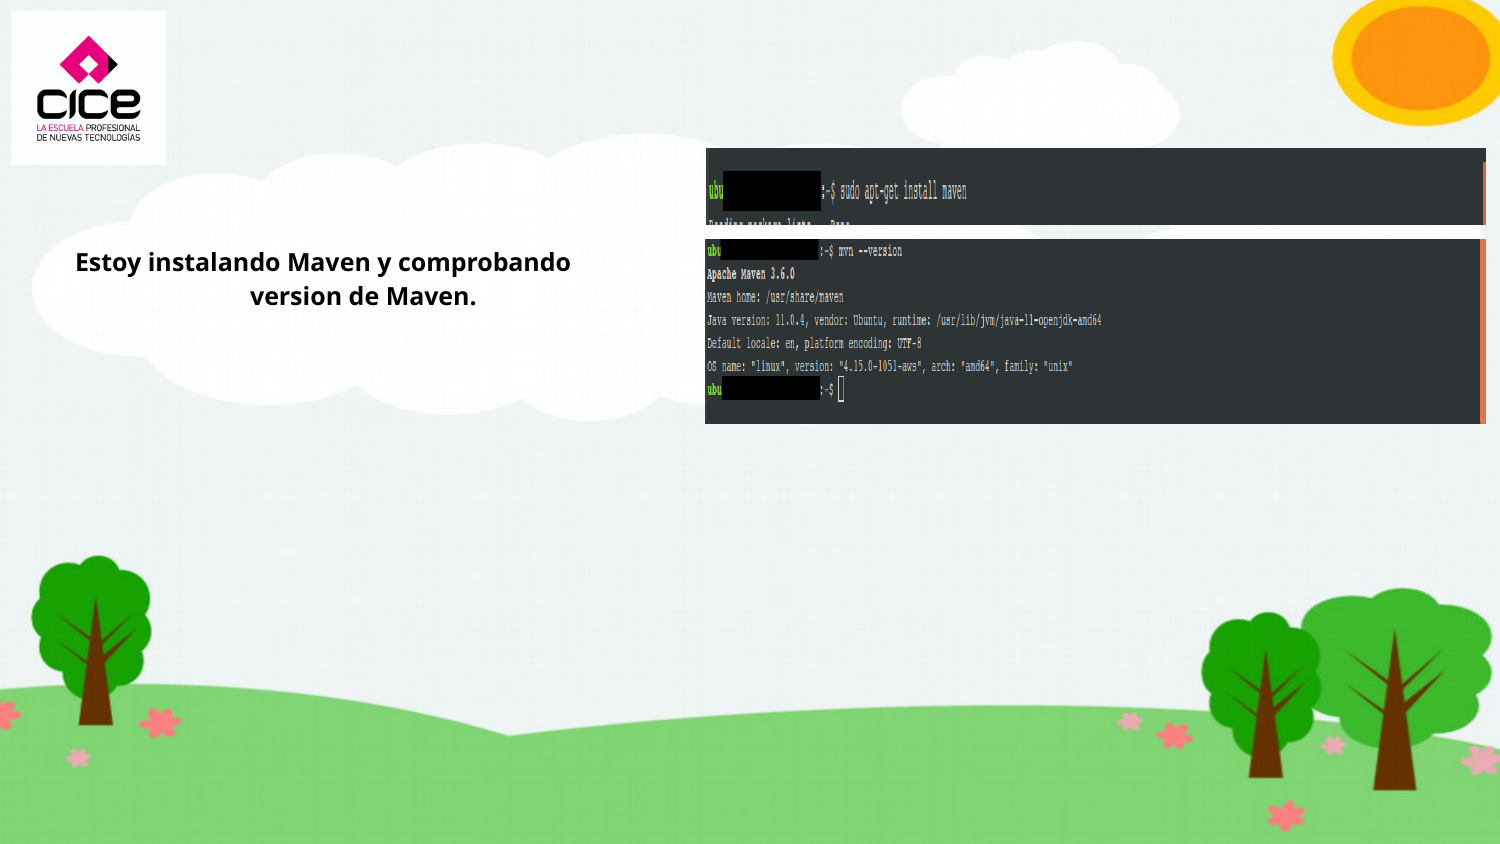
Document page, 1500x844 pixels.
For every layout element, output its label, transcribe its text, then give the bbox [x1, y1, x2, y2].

picture [0, 0, 1500, 844]
title Estoy instalando Maven y comprobando version de Maven. [75, 240, 601, 318]
